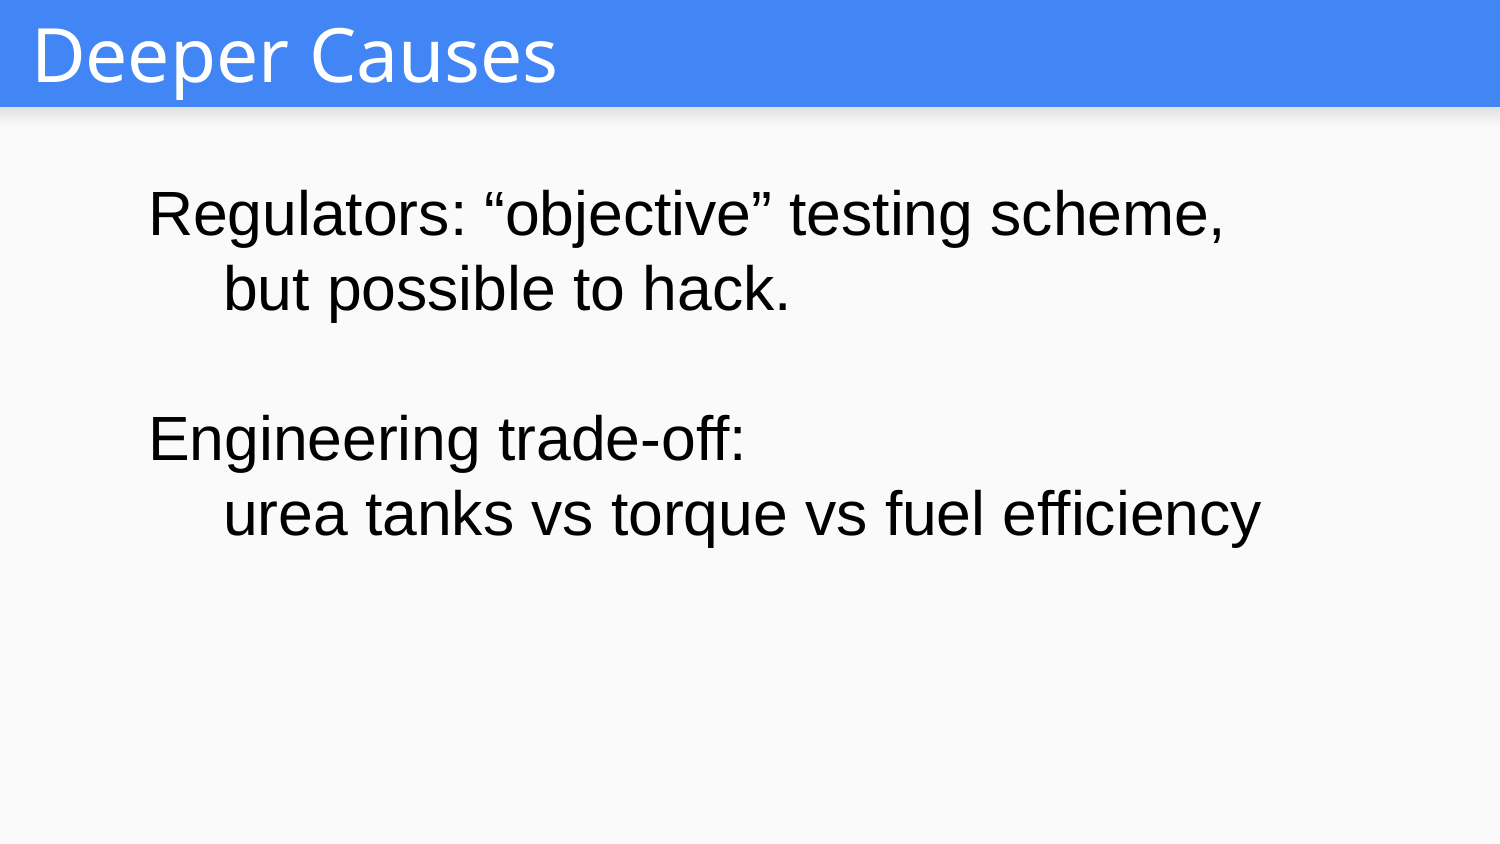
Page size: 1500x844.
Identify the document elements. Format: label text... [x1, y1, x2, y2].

text_box Regulators: “objective” testing scheme, but possible to hack. Engineering trade-off: urea tanks vs torque vs fuel efficiency [133, 158, 1464, 801]
title Deeper Causes [16, 2, 1464, 102]
